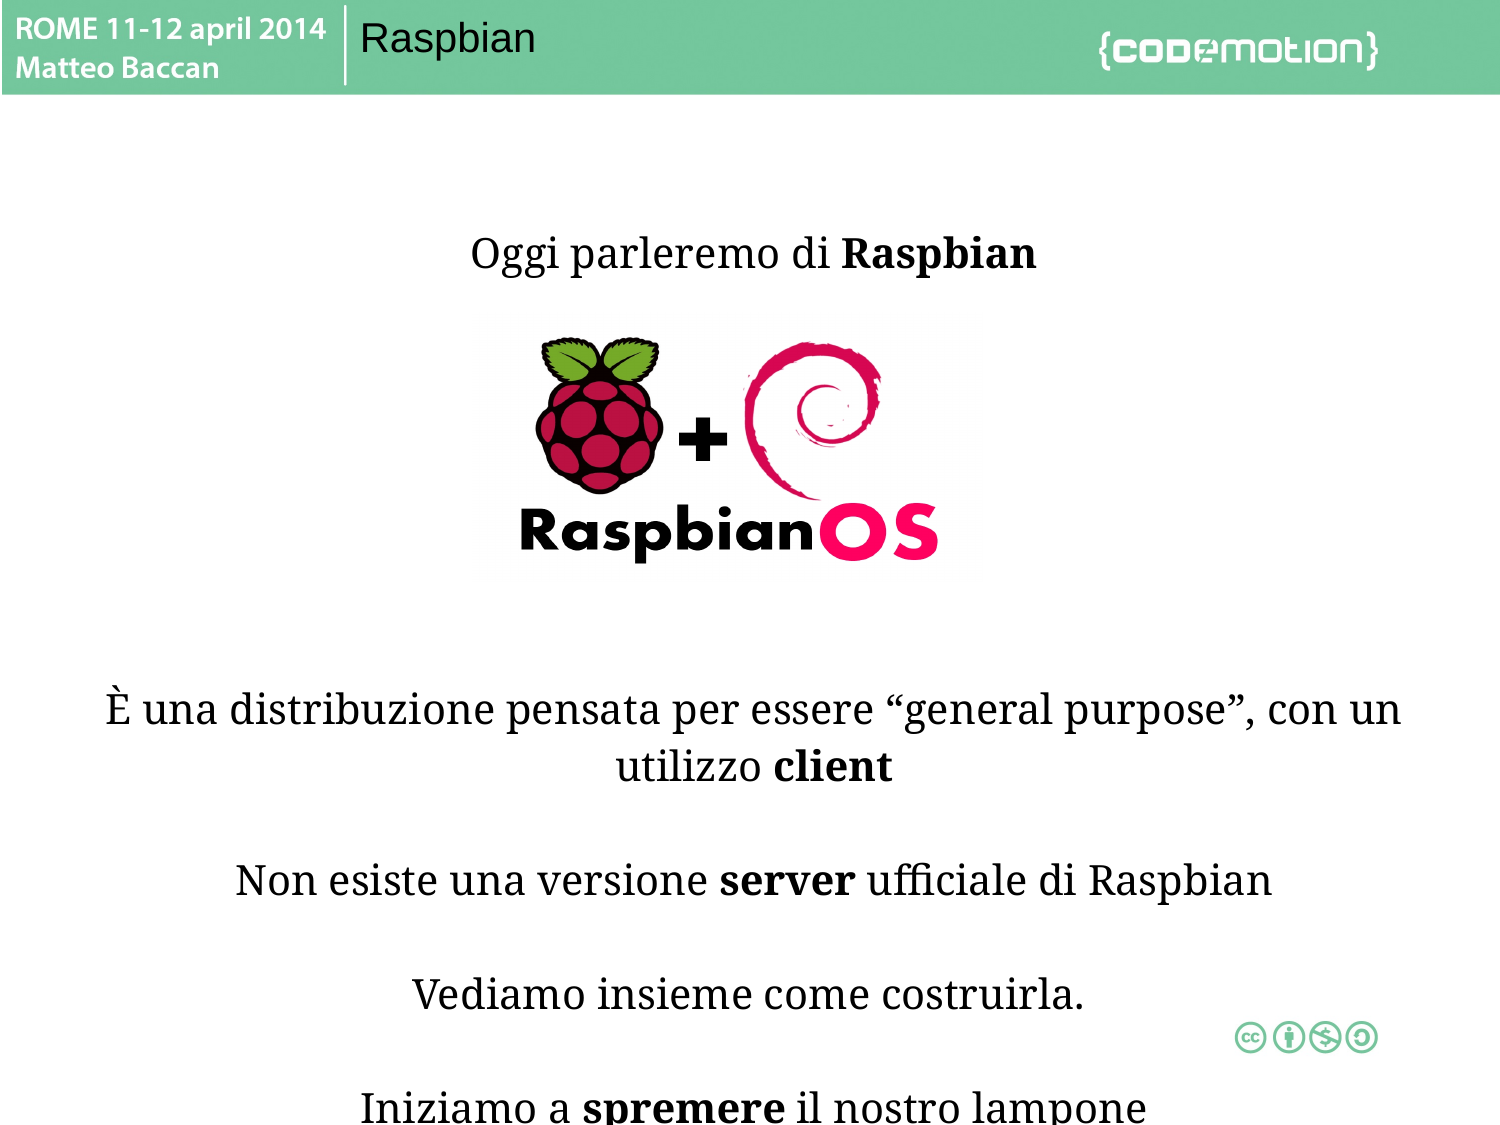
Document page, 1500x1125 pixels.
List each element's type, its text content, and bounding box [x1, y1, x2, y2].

picture [2, 0, 1500, 1125]
list Raspbian [345, 7, 1371, 83]
text_box Oggi parleremo di Raspbian È una distribuzione pensata per essere “general purpose”, con un utilizzo client Non esiste una versione server ufficiale di Raspbian Vediamo insieme come costruirla. Iniziamo a spremere il nostro lampone [70, 216, 1438, 993]
picture [1056, 1103, 1067, 1121]
picture [612, 1103, 620, 1120]
